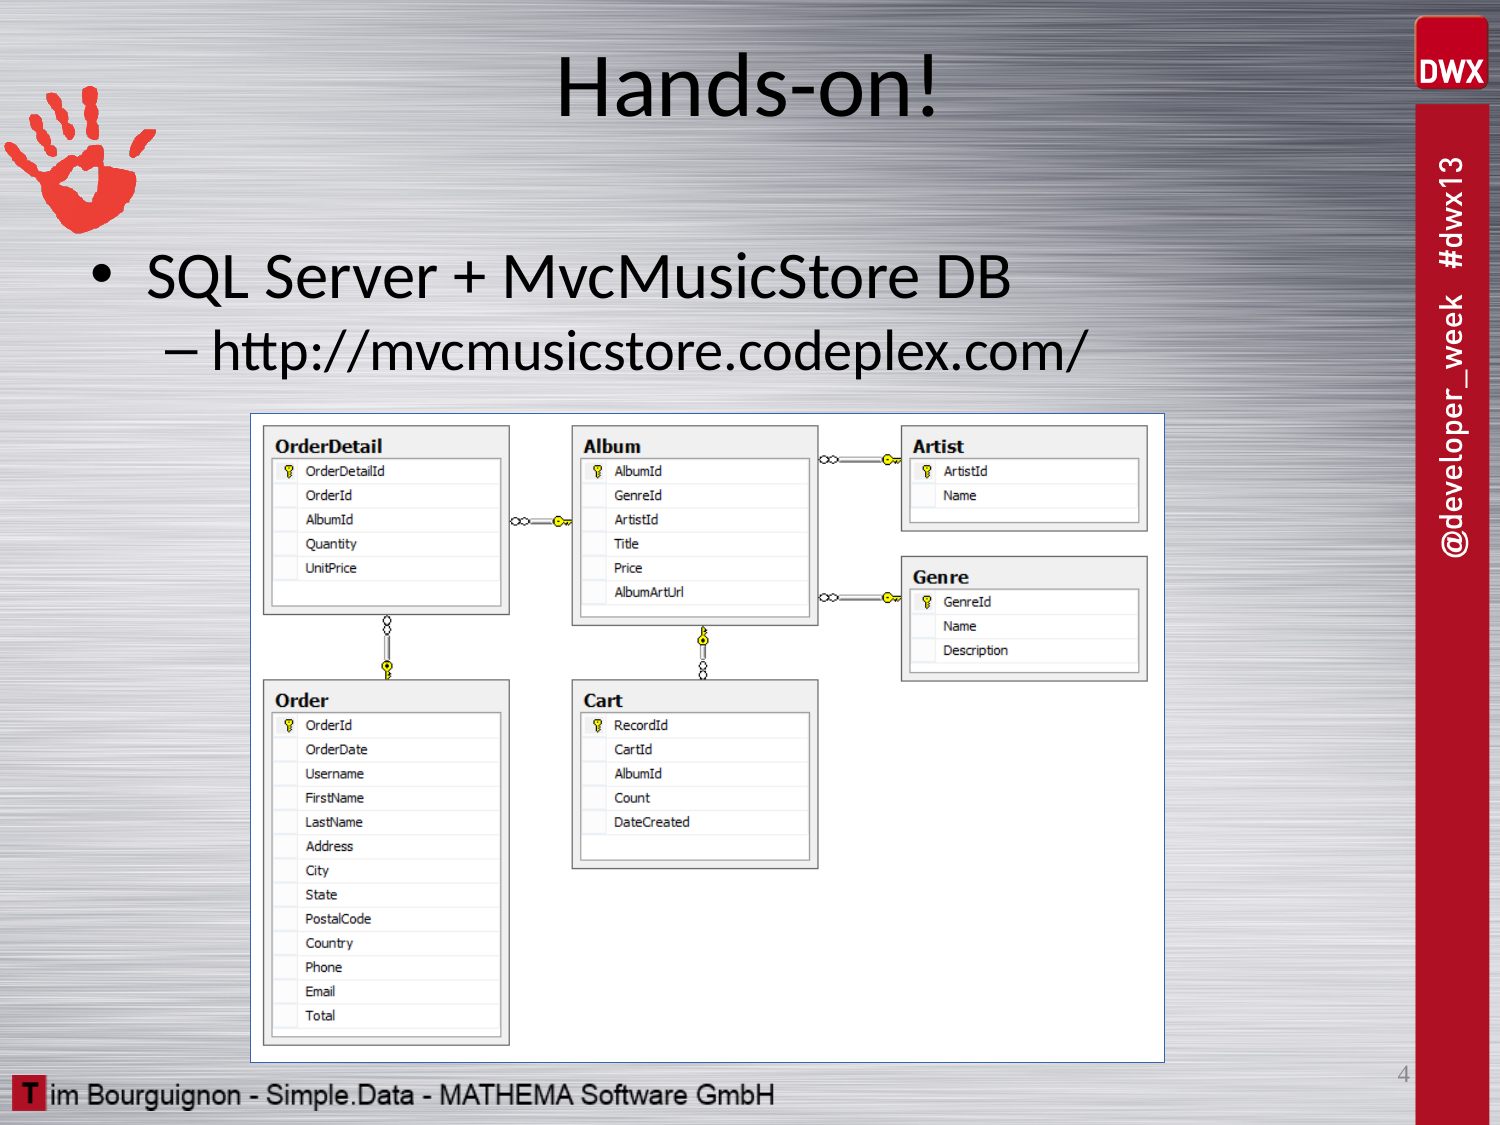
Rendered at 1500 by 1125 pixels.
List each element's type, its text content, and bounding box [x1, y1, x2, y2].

list SQL Server + MvcMusicStore DB http://mvcmusicstore.codeplex.com/ [75, 224, 1426, 967]
title Hands-on! [75, 0, 1426, 174]
text_box [250, 413, 1165, 1063]
picture [0, 0, 1500, 1125]
